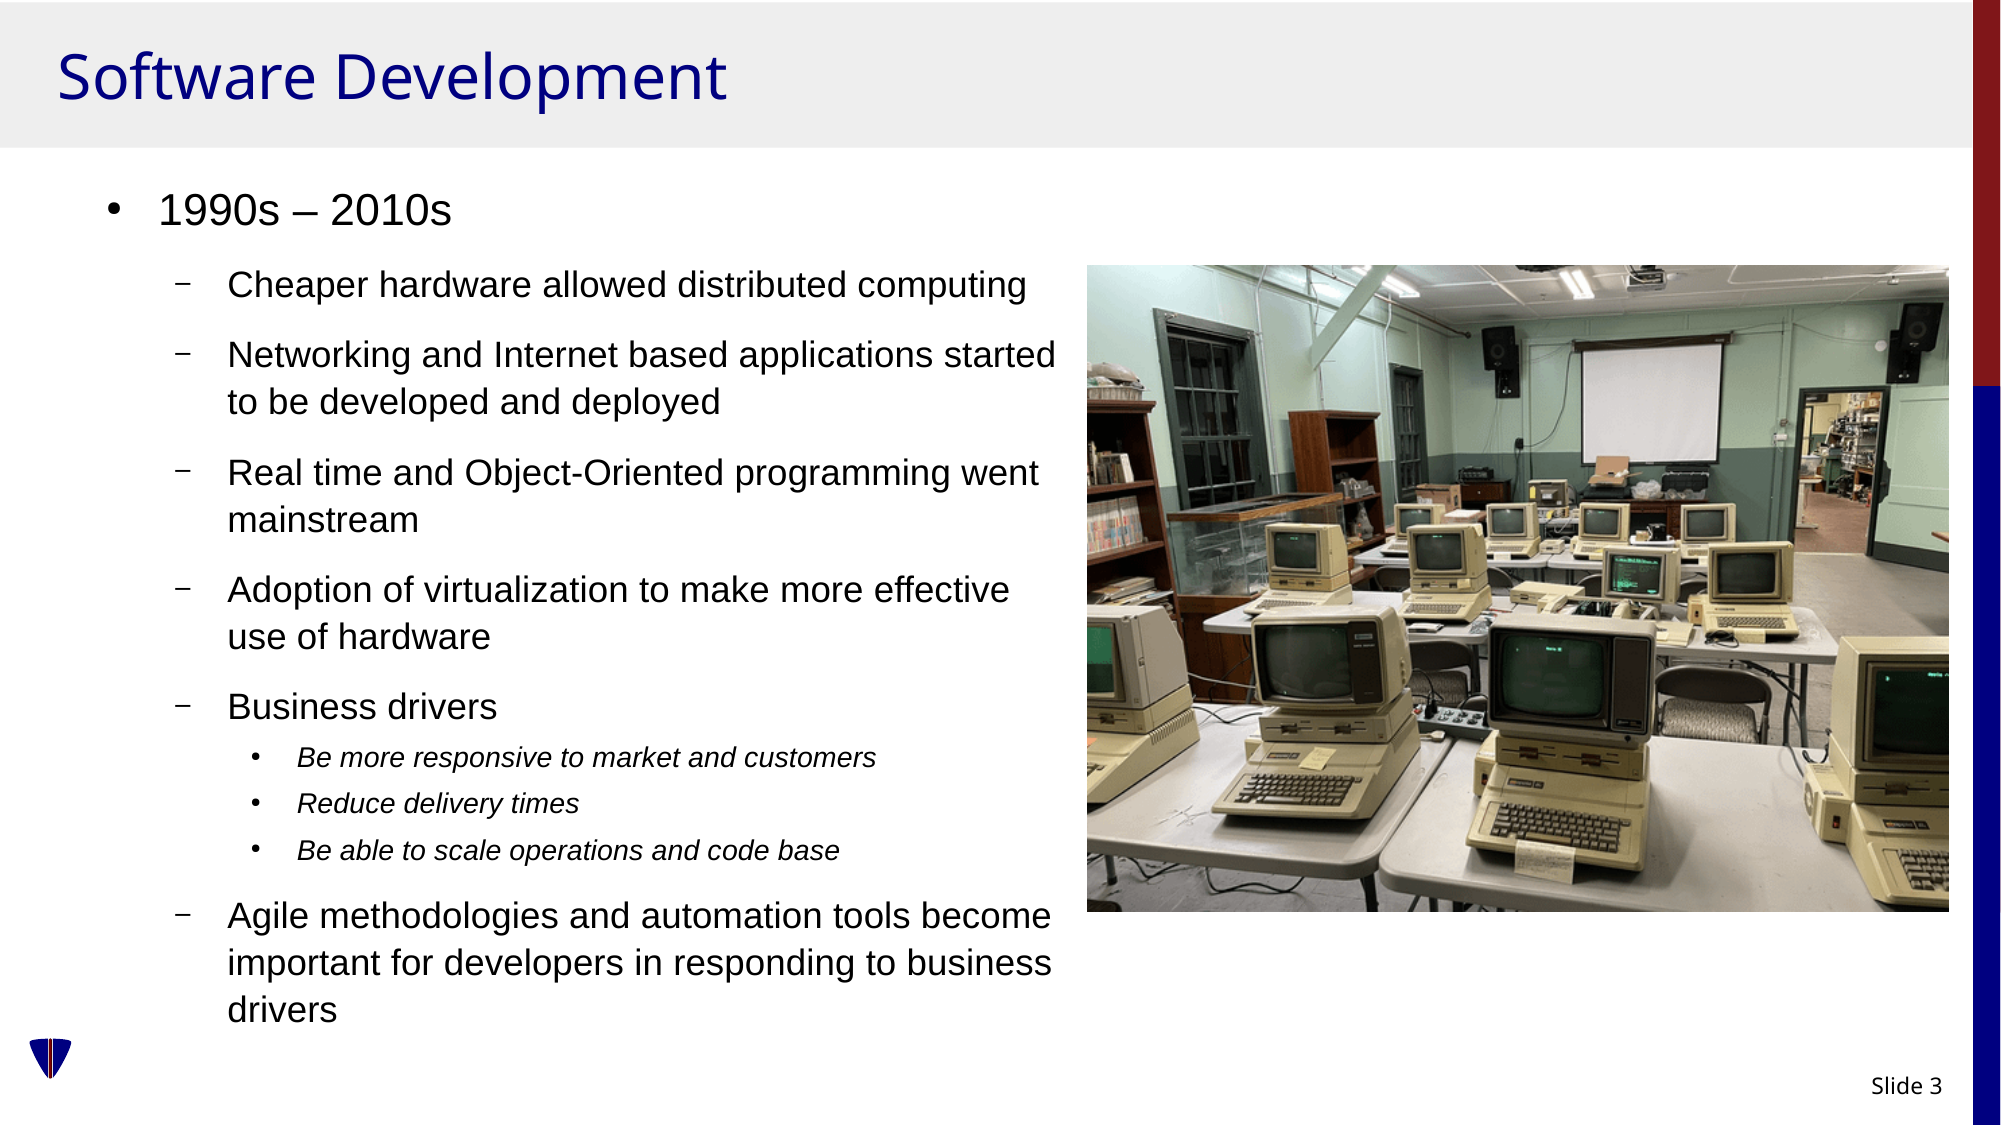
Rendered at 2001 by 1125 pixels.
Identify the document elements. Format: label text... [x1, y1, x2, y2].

title Software Development [0, 2, 1973, 148]
list 1990s – 2010s Cheaper hardware allowed distributed computing Networking and Internet based applications started to be developed and deployed Real time and Object-Oriented programming went mainstream Adoption of virtualization to make more effective use of hardware Business drivers Be more responsive to market and customers Reduce delivery times Be able to scale operations and code base Agile methodologies and automation tools become important for developers in responding to business drivers [88, 177, 1063, 1034]
picture [1087, 265, 1949, 912]
